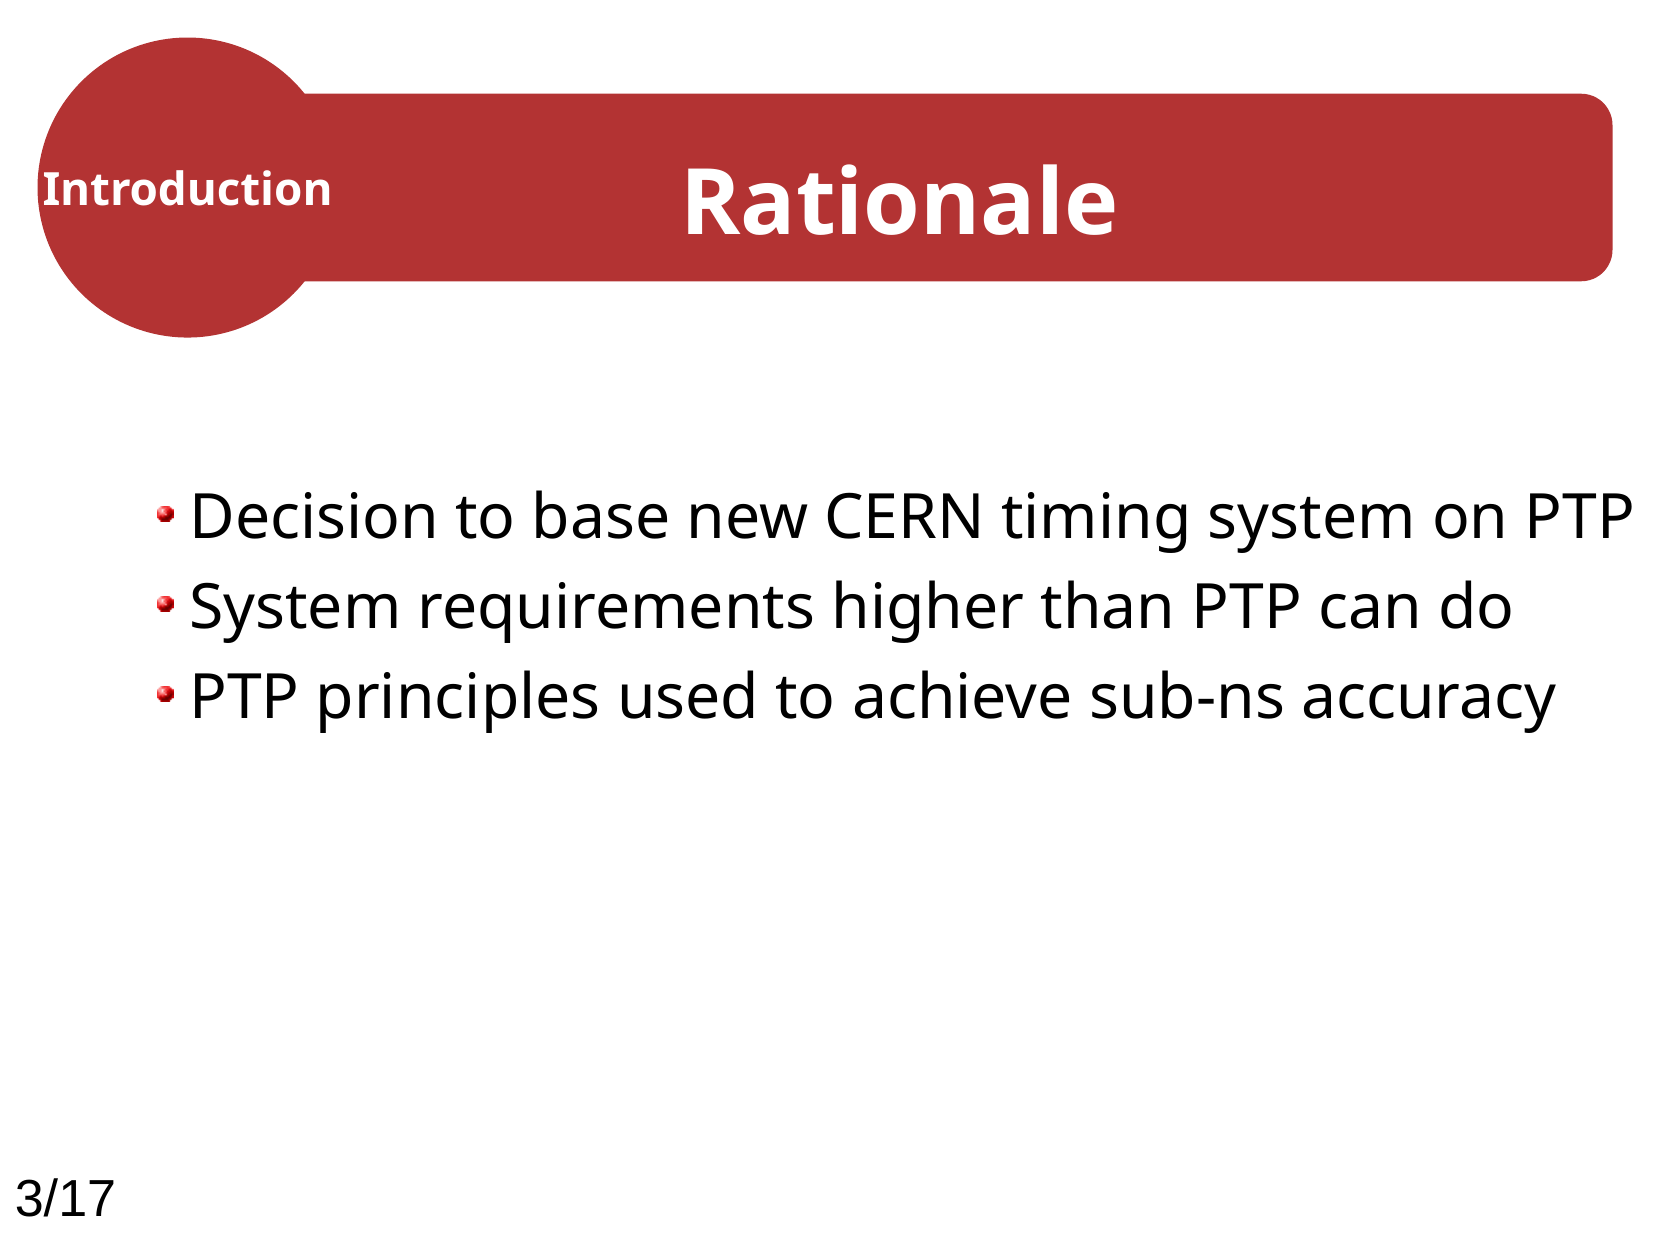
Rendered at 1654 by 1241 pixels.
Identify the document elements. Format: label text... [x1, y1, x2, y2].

text_box [305, 93, 1613, 282]
text_box 3/17 [0, 1162, 157, 1241]
text_box Decision to base new CERN timing system on PTP System requirements higher than PTP can do PTP principles used to achieve sub-ns accuracy [142, 294, 1600, 1163]
text_box Rationale [665, 128, 1116, 247]
text_box Introduction [37, 37, 338, 331]
